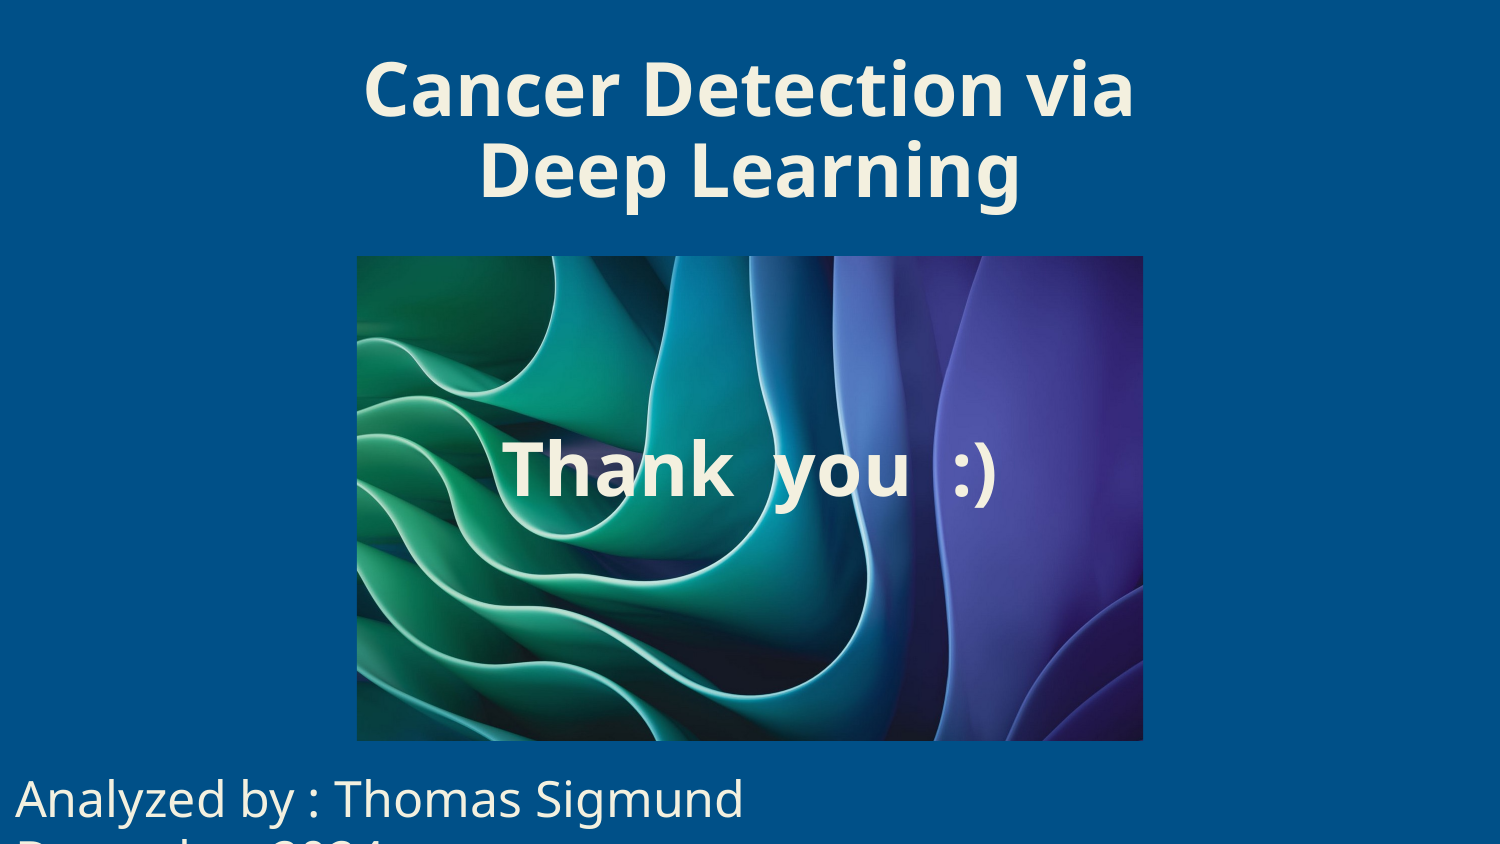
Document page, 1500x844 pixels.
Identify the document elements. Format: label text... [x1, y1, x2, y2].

title Thank you :) [0, 416, 1500, 606]
picture [356, 606, 1144, 741]
picture [356, 256, 1144, 416]
subtitle Analyzed by : Thomas Sigmund December 2024 [0, 752, 1500, 844]
picture [799, 608, 811, 614]
title Cancer Detection via Deep Learning [0, 36, 1500, 226]
